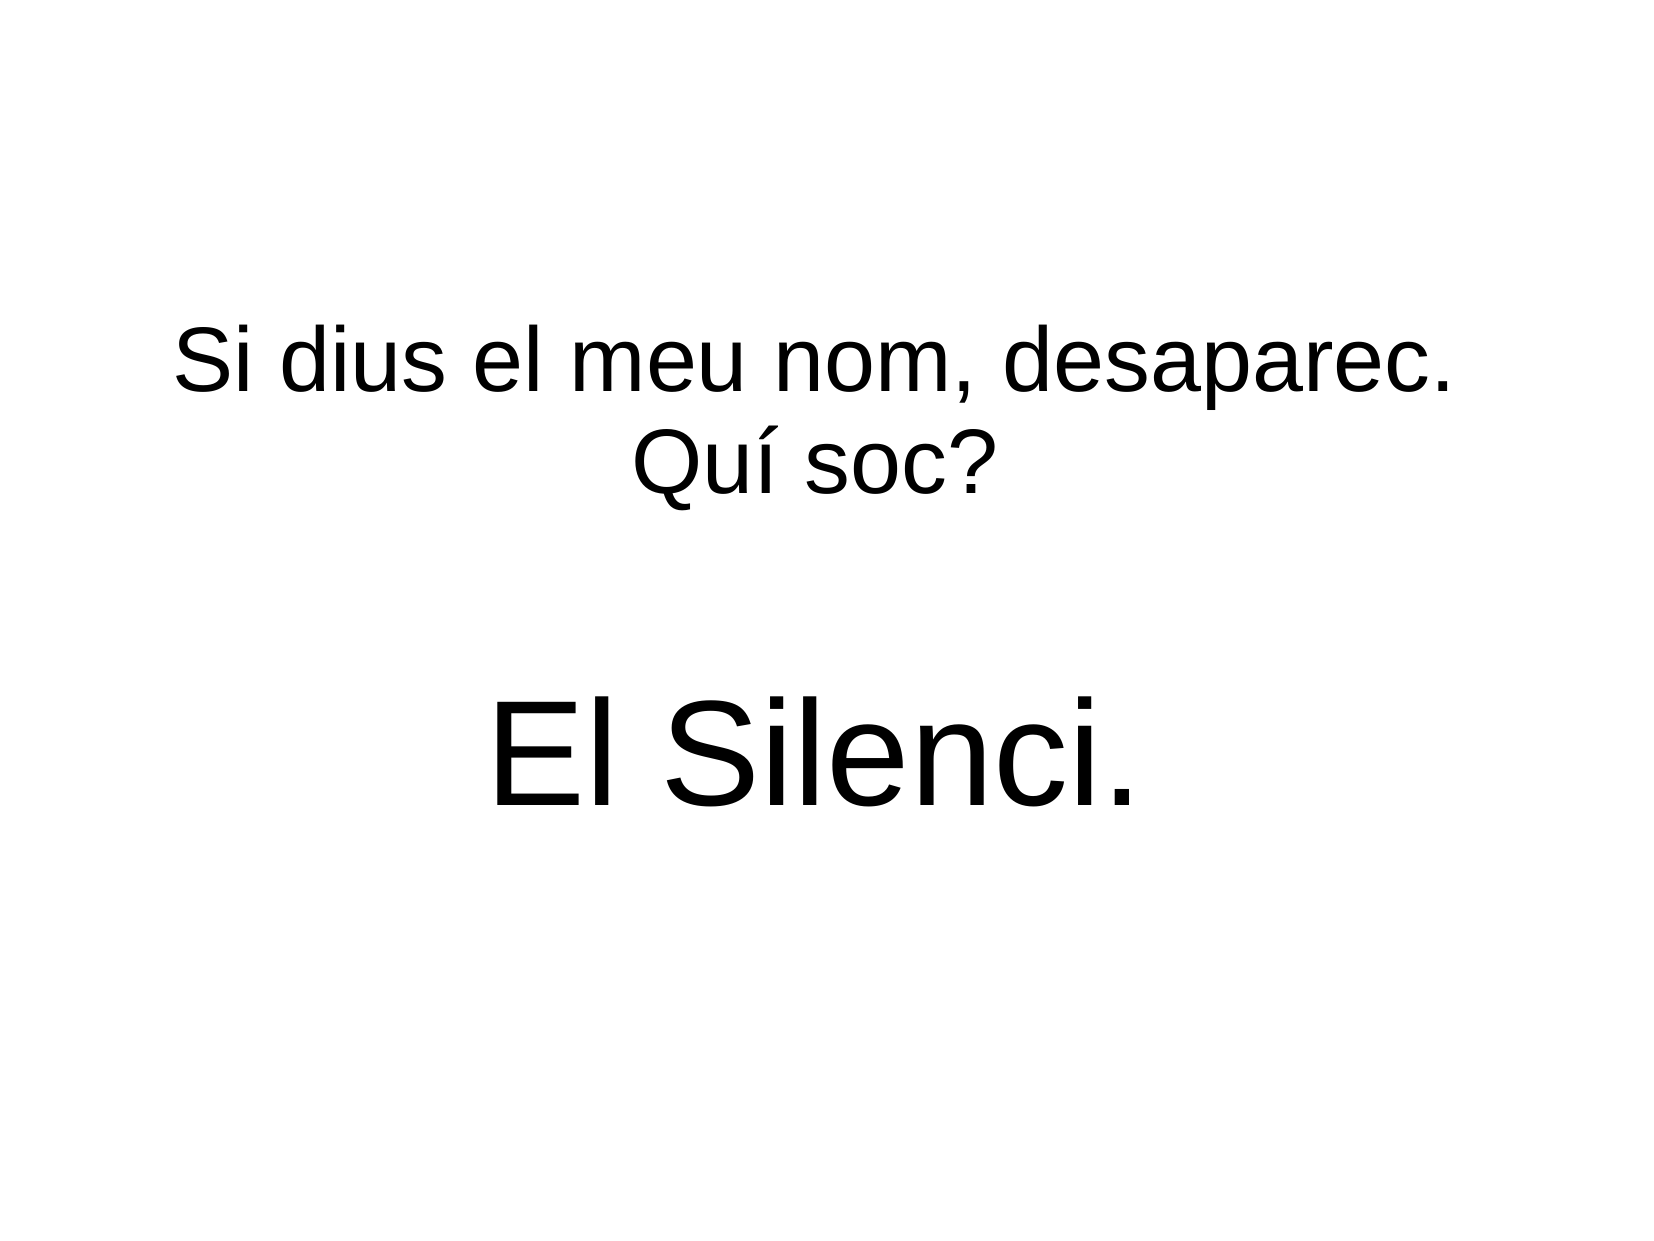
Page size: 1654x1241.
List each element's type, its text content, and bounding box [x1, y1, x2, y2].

title El Silenci. [70, 649, 1560, 857]
title Si dius el meu nom, desaparec. Quí soc? [70, 307, 1559, 515]
